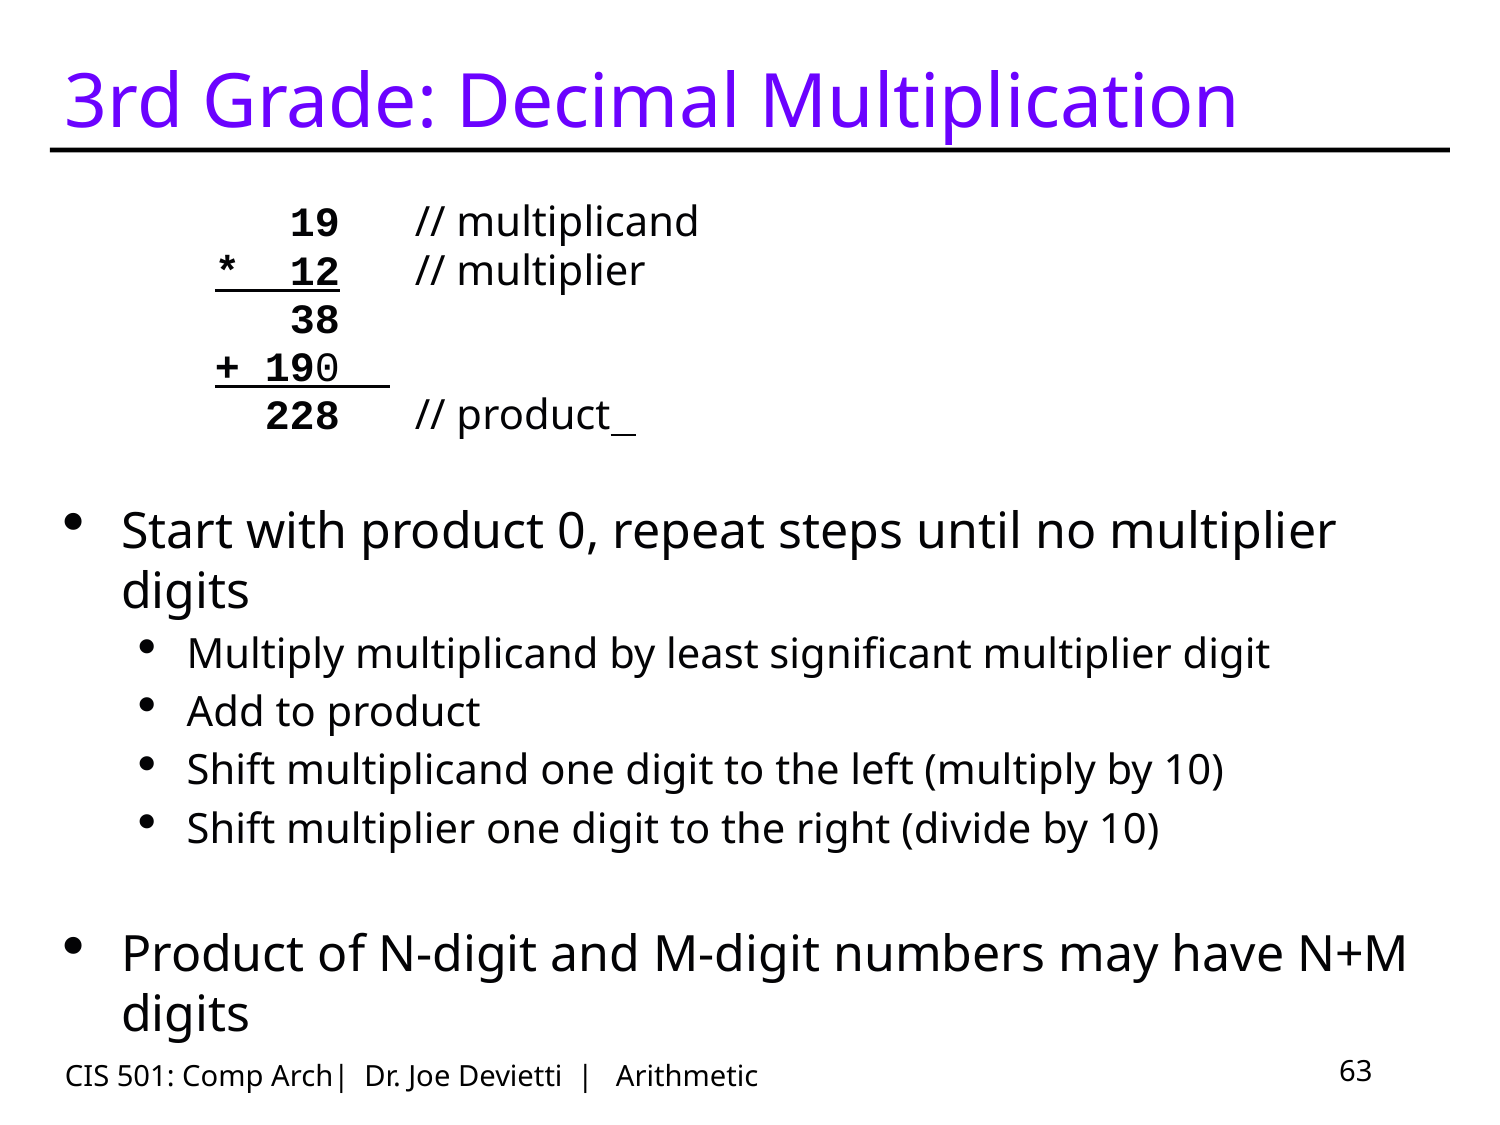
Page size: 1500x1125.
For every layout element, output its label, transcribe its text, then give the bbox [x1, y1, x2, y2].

text_box 3rd Grade: Decimal Multiplication [49, 37, 1363, 150]
text_box 19 // multiplicand * 12 // multiplier 38 + 190 228 // product Start with product 0, repeat steps until no multiplier digits Multiply multiplicand by least significant multiplier digit Add to product Shift multiplicand one digit to the left (multiply by 10) Shift multiplier one digit to the right (divide by 10) Product of N-digit and M-digit numbers may have N+M digits [49, 187, 1450, 1025]
text_box CIS 501: Comp Arch| Dr. Joe Devietti | Arithmetic [49, 1049, 988, 1100]
text_box <number> [1074, 1049, 1388, 1100]
